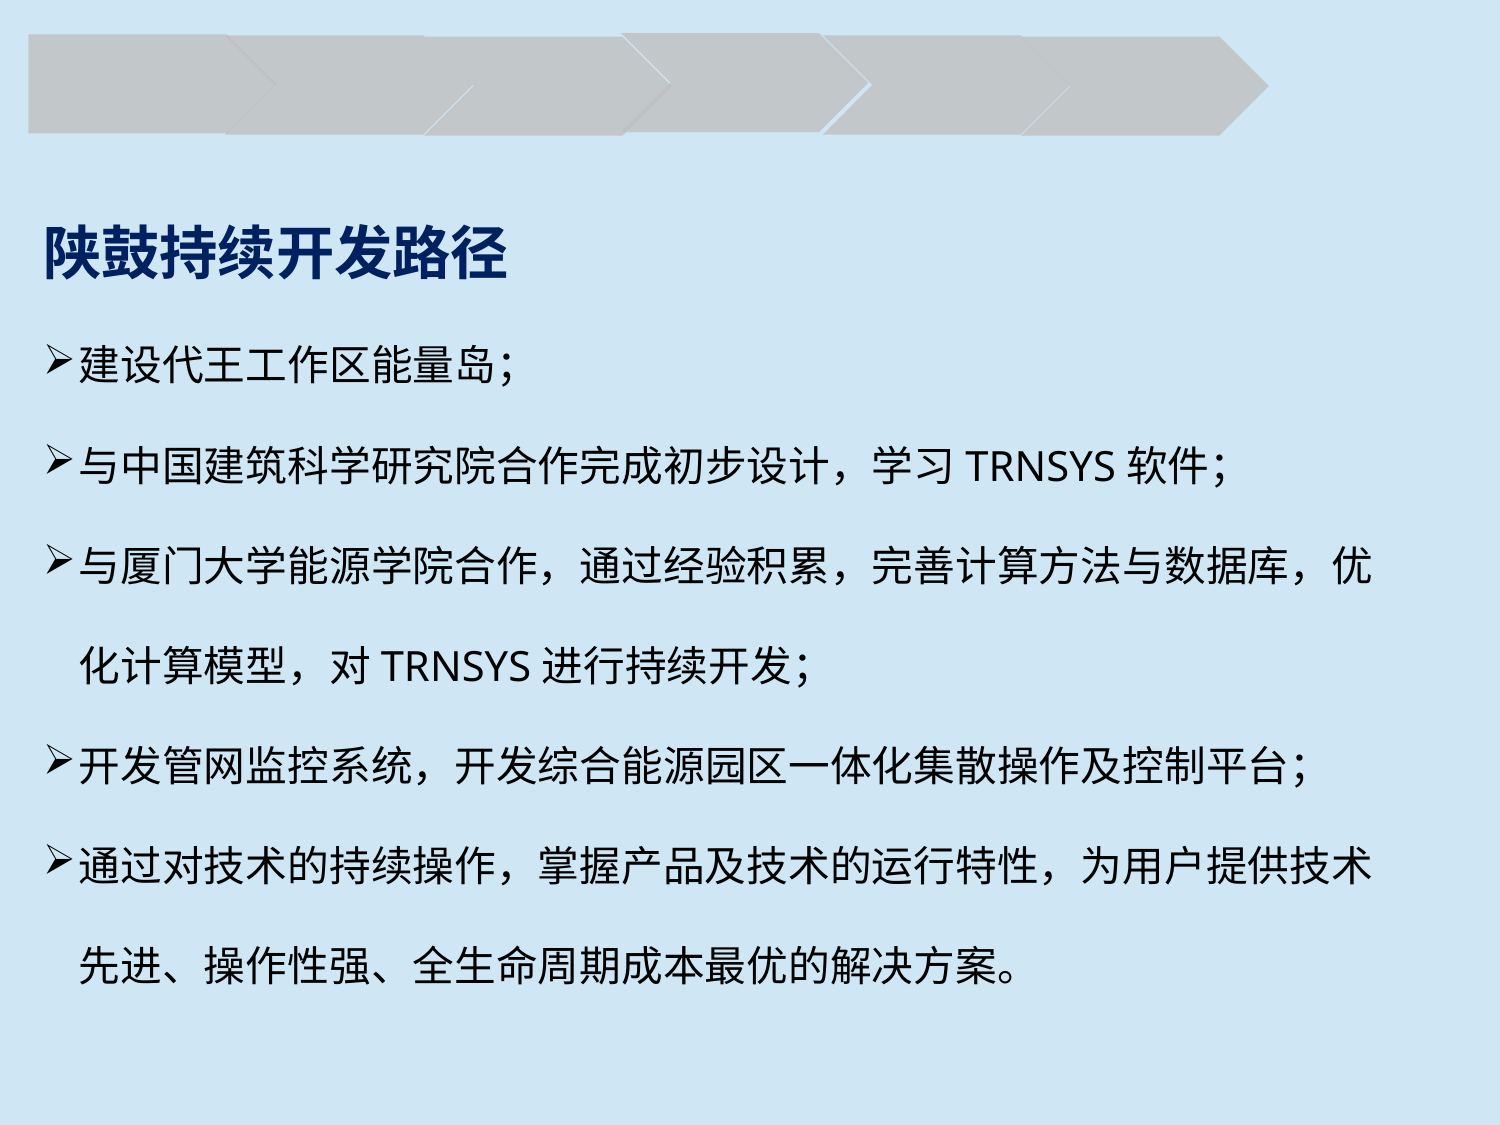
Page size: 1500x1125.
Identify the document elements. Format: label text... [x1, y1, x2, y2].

text_box 陕鼓持续开发路径 [28, 138, 1475, 294]
text_box 建设代王工作区能量岛； 与中国建筑科学研究院合作完成初步设计，学习TRNSYS软件； 与厦门大学能源学院合作，通过经验积累，完善计算方法与数据库，优化计算模型，对TRNSYS进行持续开发； 开发管网监控系统，开发综合能源园区一体化集散操作及控制平台； 通过对技术的持续操作，掌握产品及技术的运行特性，为用户提供技术先进、操作性强、全生命周期成本最优的解决方案。 [28, 281, 1389, 997]
text_box [28, 33, 1269, 136]
